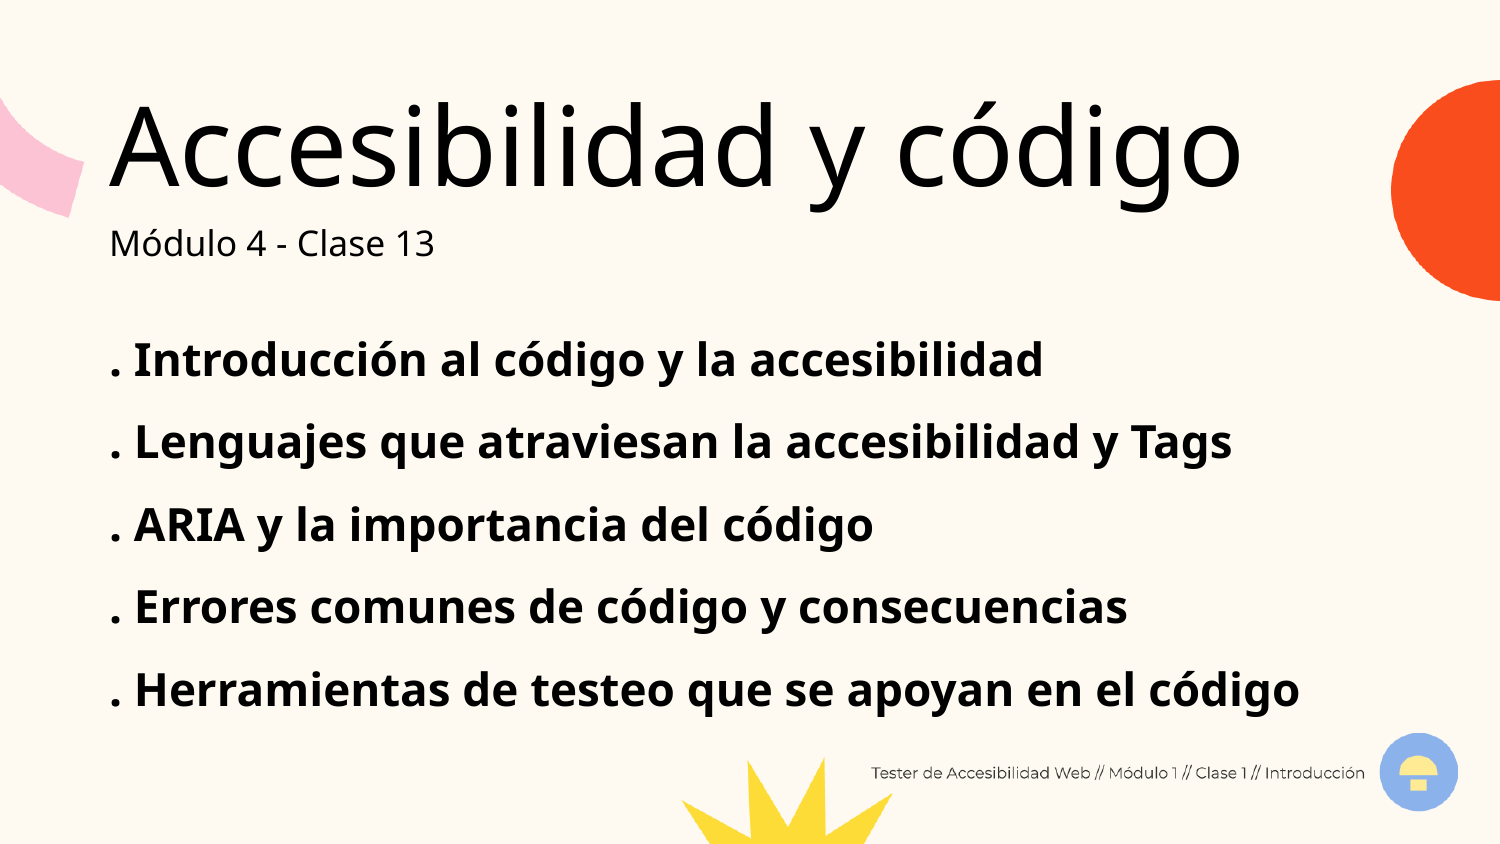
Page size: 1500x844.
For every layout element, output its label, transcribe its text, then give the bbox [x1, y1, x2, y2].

text_box Accesibilidad y código [94, 61, 1444, 224]
picture [0, 0, 1500, 844]
text_box Módulo 4 - Clase 13 [94, 205, 980, 279]
text_box . Introducción al código y la accesibilidad . Lenguajes que atraviesan la accesibilidad y Tags . ARIA y la importancia del código . Errores comunes de código y consecuencias . Herramientas de testeo que se apoyan en el código [94, 288, 1476, 815]
